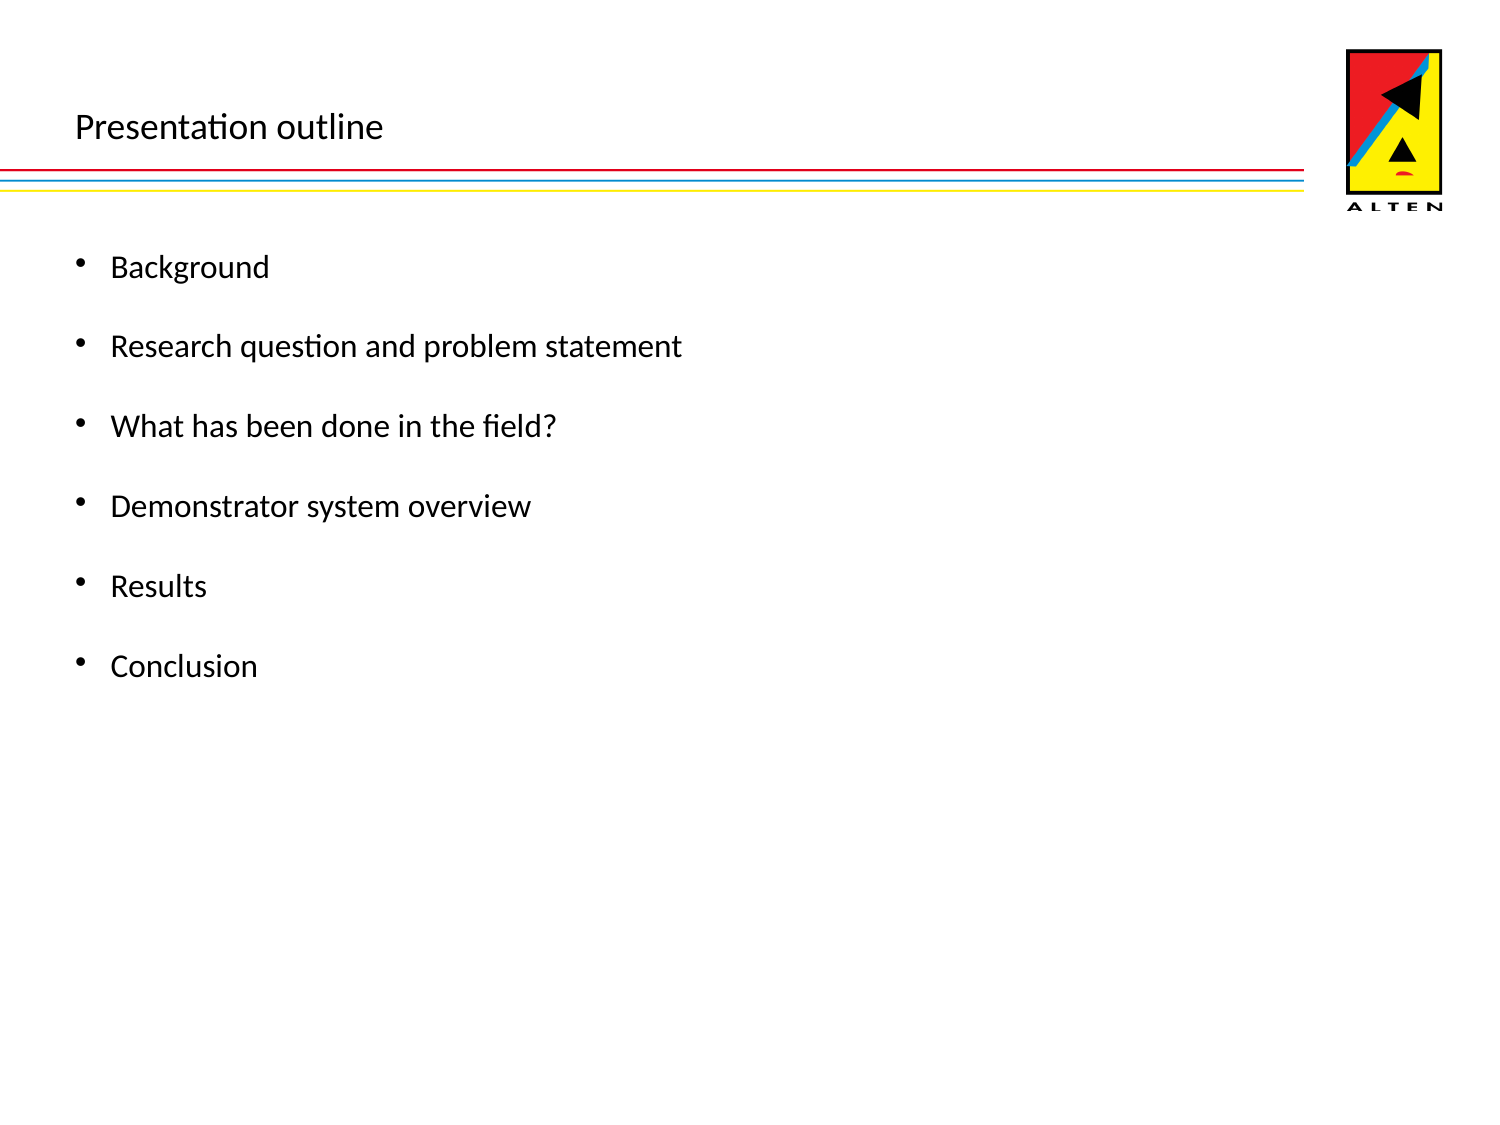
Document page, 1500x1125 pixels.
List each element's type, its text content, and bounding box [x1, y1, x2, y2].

picture [0, 182, 74, 192]
picture [0, 169, 74, 179]
text_box Background Research question and problem statement What has been done in the field? Demonstrator system overview Results Conclusion [60, 237, 1305, 965]
text_box Presentation outline [74, 31, 1306, 219]
